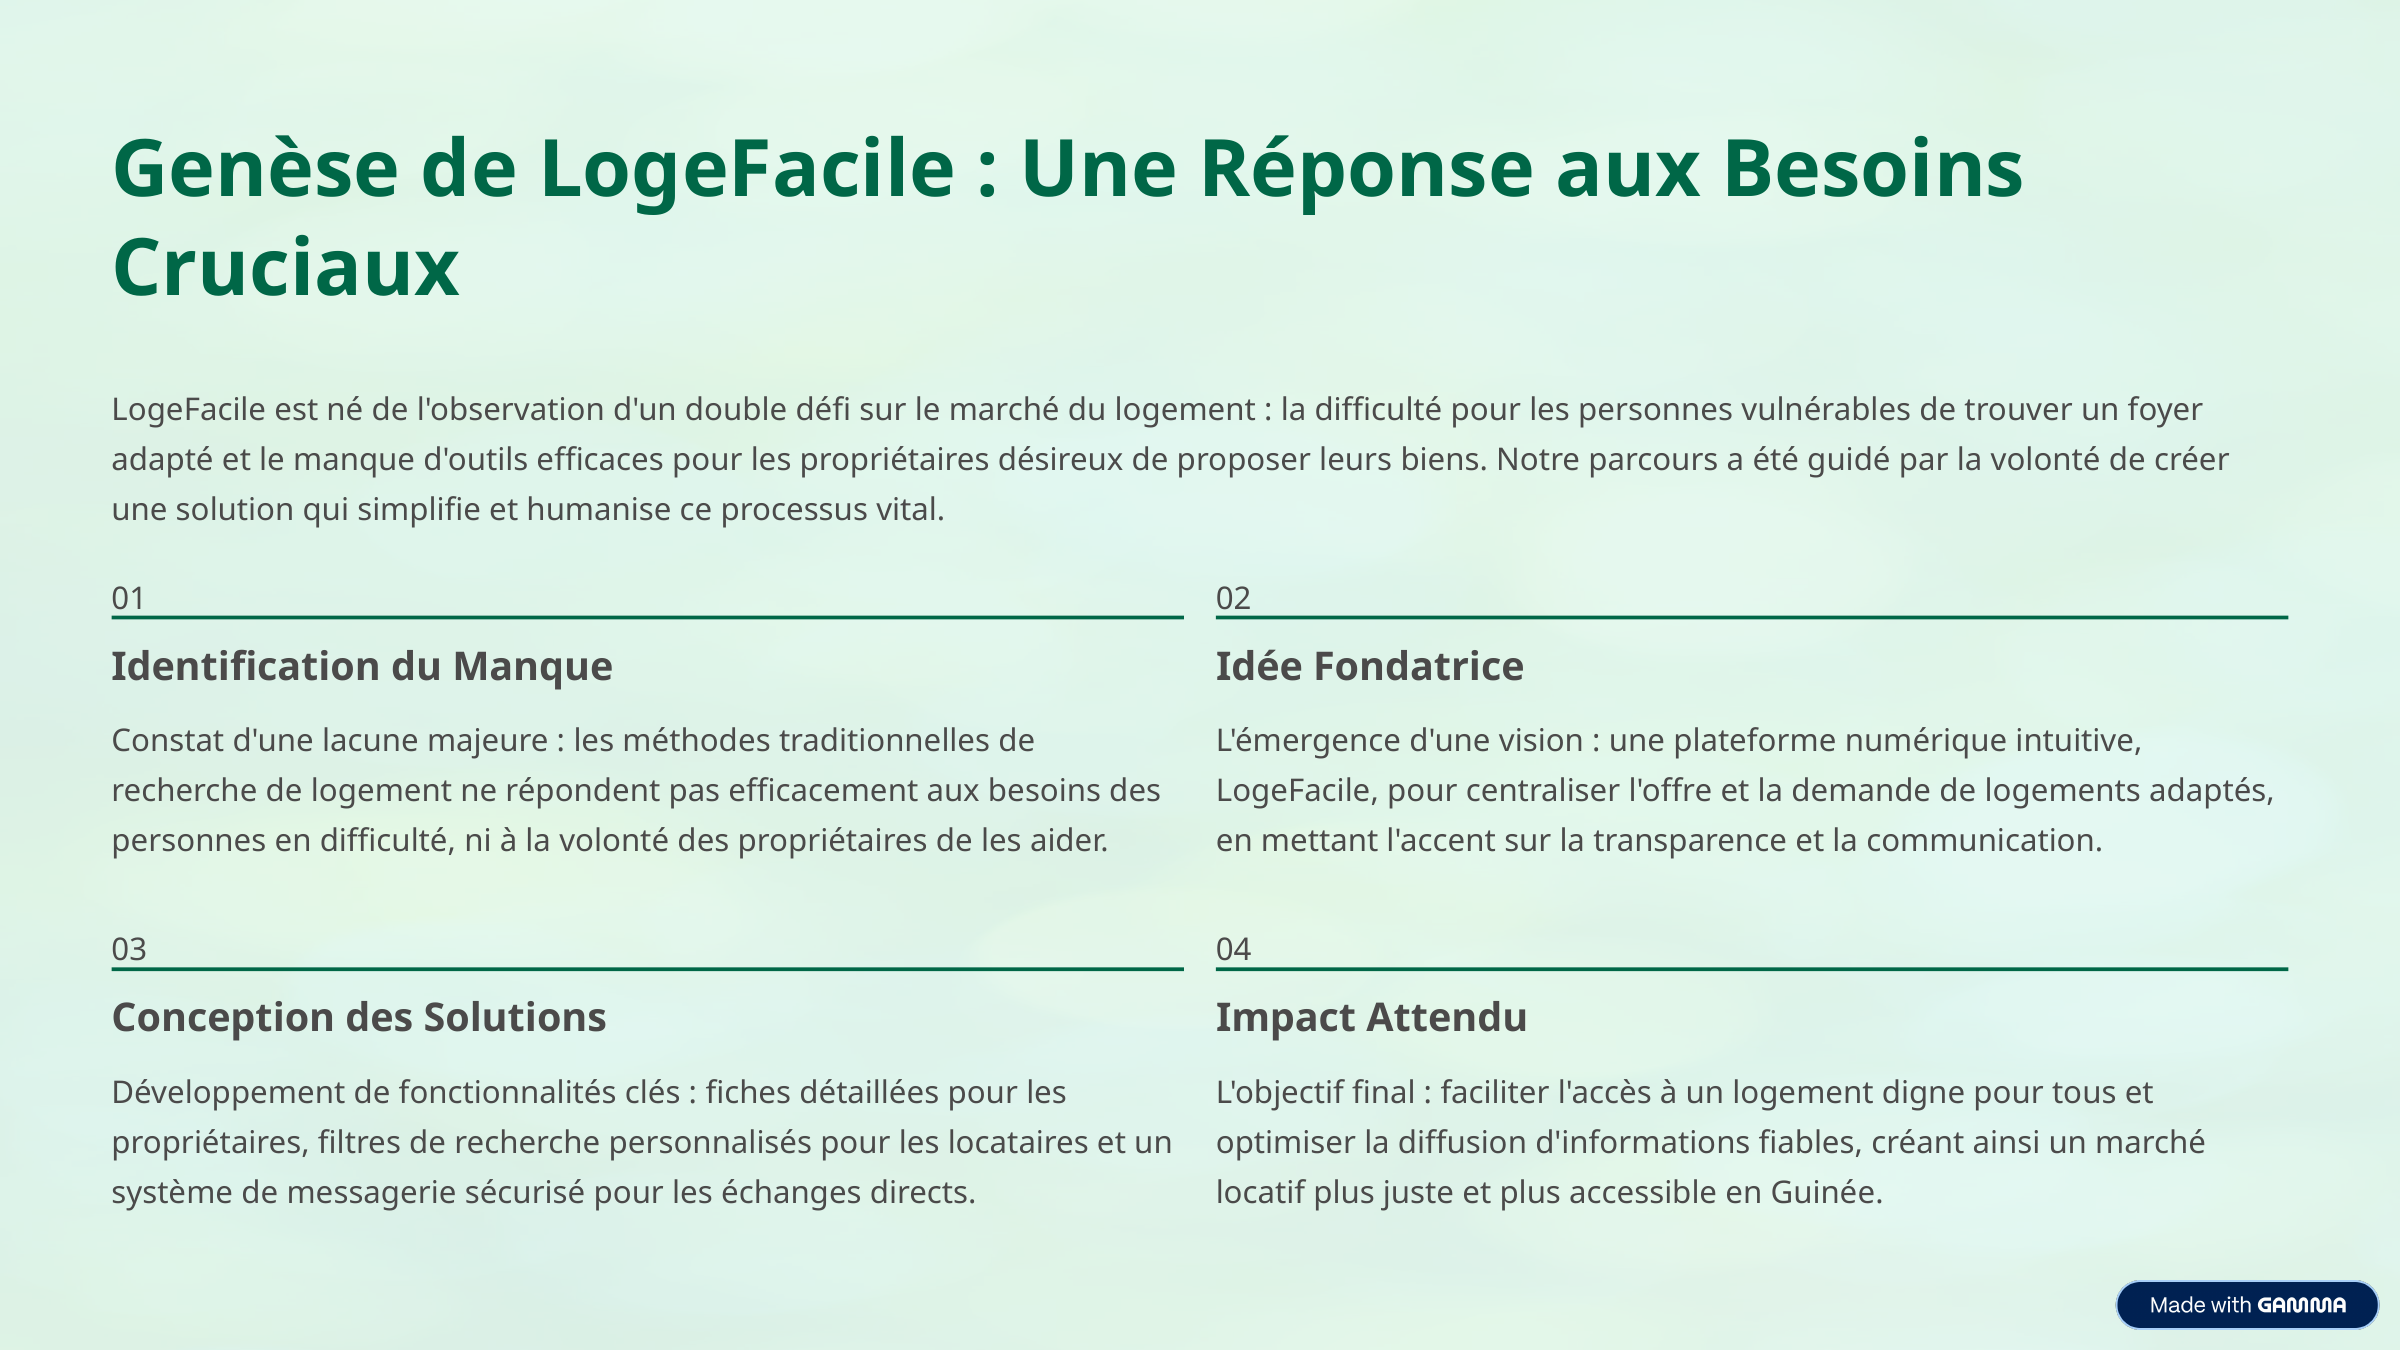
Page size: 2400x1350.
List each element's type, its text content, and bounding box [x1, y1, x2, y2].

text_box [111, 967, 1184, 972]
text_box LogeFacile est né de l'observation d'un double défi sur le marché du logement : la difficulté pour les personnes vulnérables de trouver un foyer adapté et le manque d'outils efficaces pour les propriétaires désireux de proposer leurs biens. Notre parcours a été guidé par la volonté de créer une solution qui simplifie et humanise ce processus vital. [111, 376, 2289, 530]
text_box 01 [115, 589, 125, 606]
text_box L'objectif final : faciliter l'accès à un logement digne pour tous et optimiser la diffusion d'informations fiables, créant ainsi un marché locatif plus juste et plus accessible en Guinée. [1215, 1059, 2289, 1213]
text_box Identification du Manque [111, 639, 630, 689]
text_box Idée Fondatrice [1215, 639, 1615, 689]
text_box 02 [1219, 589, 1229, 606]
text_box 04 [1215, 916, 1248, 957]
text_box [1215, 967, 2289, 972]
text_box L'émergence d'une vision : une plateforme numérique intuitive, LogeFacile, pour centraliser l'offre et la demande de logements adaptés, en mettant l'accent sur la transparence et la communication. [1215, 708, 2289, 862]
text_box 03 [115, 940, 125, 957]
text_box 02 [1215, 565, 1248, 606]
text_box Genèse de LogeFacile : Une Réponse aux Besoins Cruciaux [111, 113, 2289, 313]
text_box [1215, 615, 2289, 620]
text_box [111, 615, 1184, 620]
text_box Impact Attendu [1215, 990, 1615, 1041]
picture [2106, 1271, 2389, 1339]
text_box 04 [1219, 940, 1229, 957]
text_box 01 [111, 565, 144, 606]
text_box Constat d'une lacune majeure : les méthodes traditionnelles de recherche de logement ne répondent pas efficacement aux besoins des personnes en difficulté, ni à la volonté des propriétaires de les aider. [111, 708, 1184, 862]
text_box Développement de fonctionnalités clés : fiches détaillées pour les propriétaires, filtres de recherche personnalisés pour les locataires et un système de messagerie sécurisé pour les échanges directs. [111, 1059, 1184, 1213]
text_box 04 [1237, 942, 1244, 952]
text_box Conception des Solutions [111, 990, 625, 1041]
text_box 02 [1239, 596, 1248, 606]
text_box 03 [111, 916, 144, 957]
